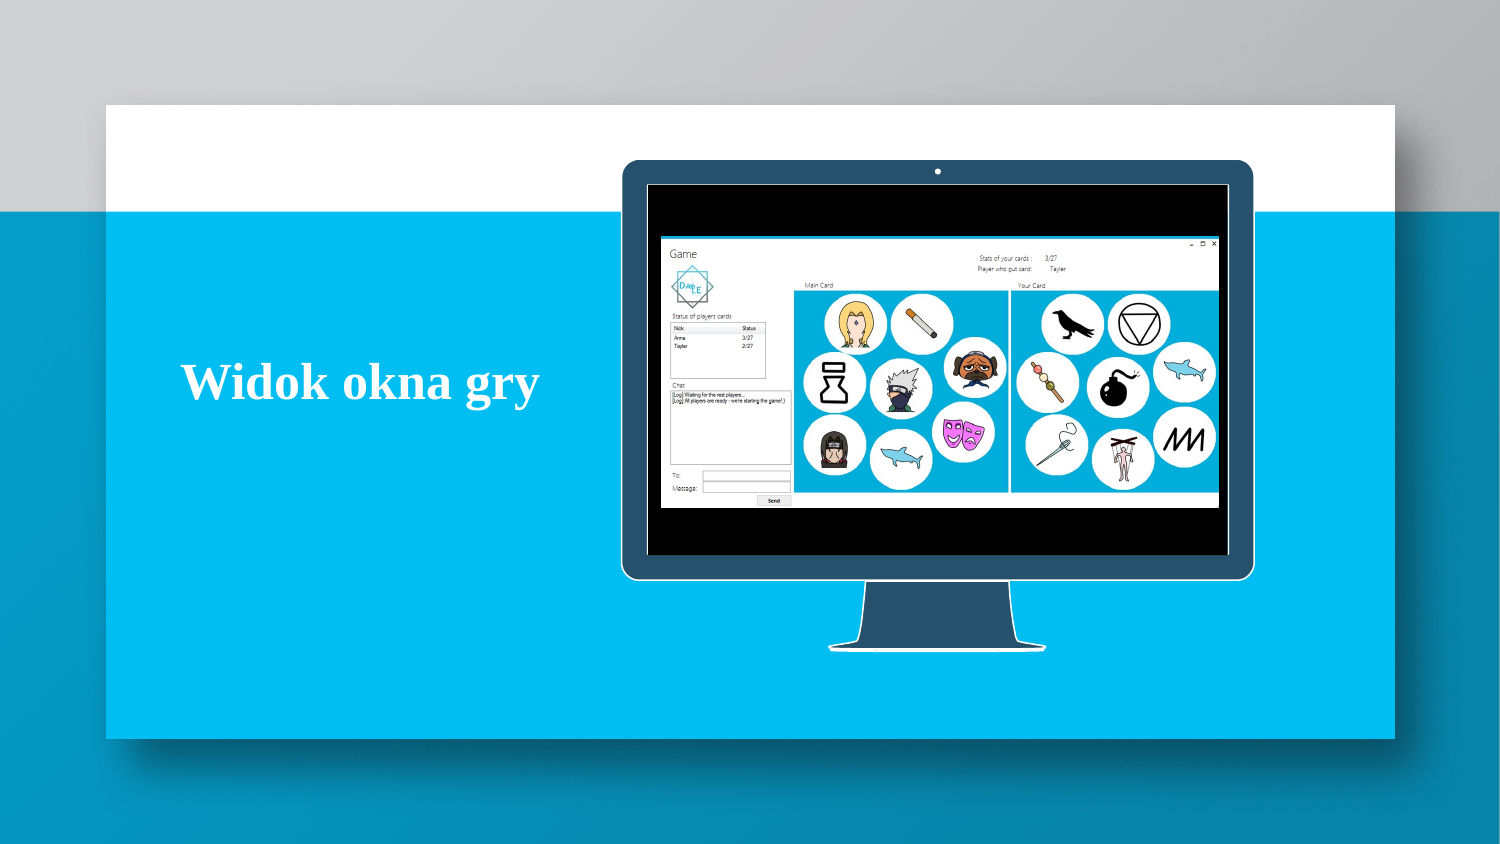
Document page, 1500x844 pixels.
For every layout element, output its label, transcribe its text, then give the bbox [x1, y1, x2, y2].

picture [1017, 294, 1104, 475]
picture [0, 0, 1500, 211]
text_box [621, 159, 1255, 652]
picture [1087, 358, 1149, 418]
text_box Place your screenshot here [648, 185, 1228, 556]
picture [1108, 294, 1170, 354]
picture [1092, 429, 1154, 490]
picture [1153, 407, 1215, 467]
list Widok okna gry [165, 104, 599, 426]
picture [661, 239, 1219, 508]
picture [1154, 342, 1215, 402]
